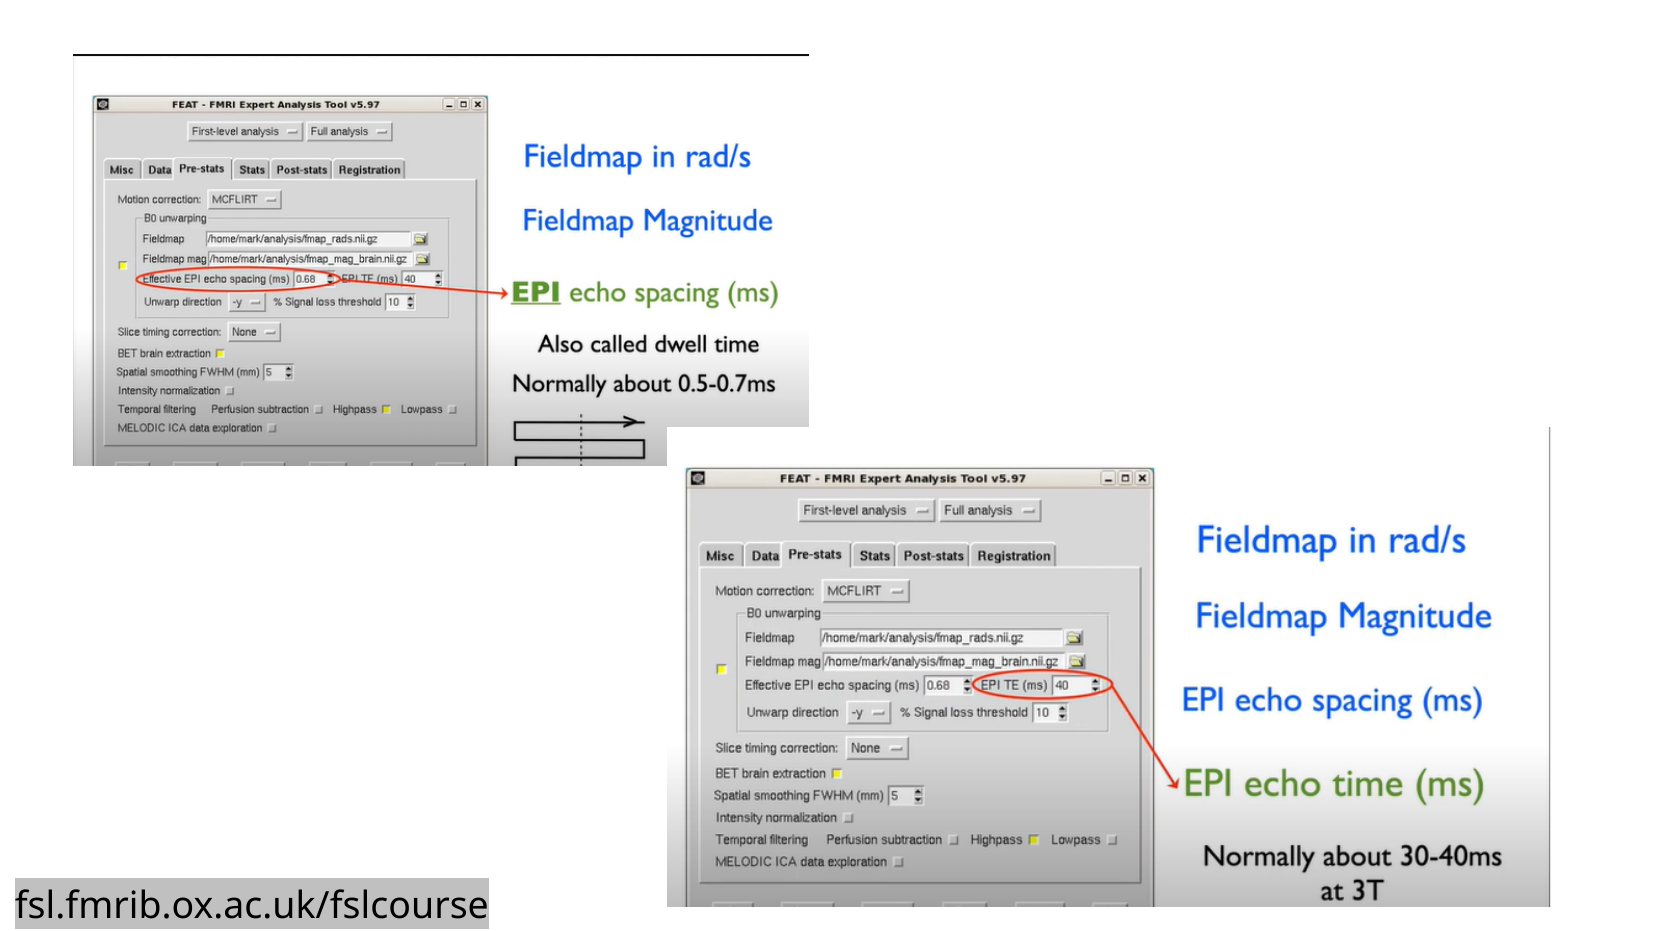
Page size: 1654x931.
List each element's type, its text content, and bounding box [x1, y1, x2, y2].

text_box fsl.fmrib.ox.ac.uk/fslcourse [0, 873, 827, 931]
picture [73, 54, 1551, 907]
